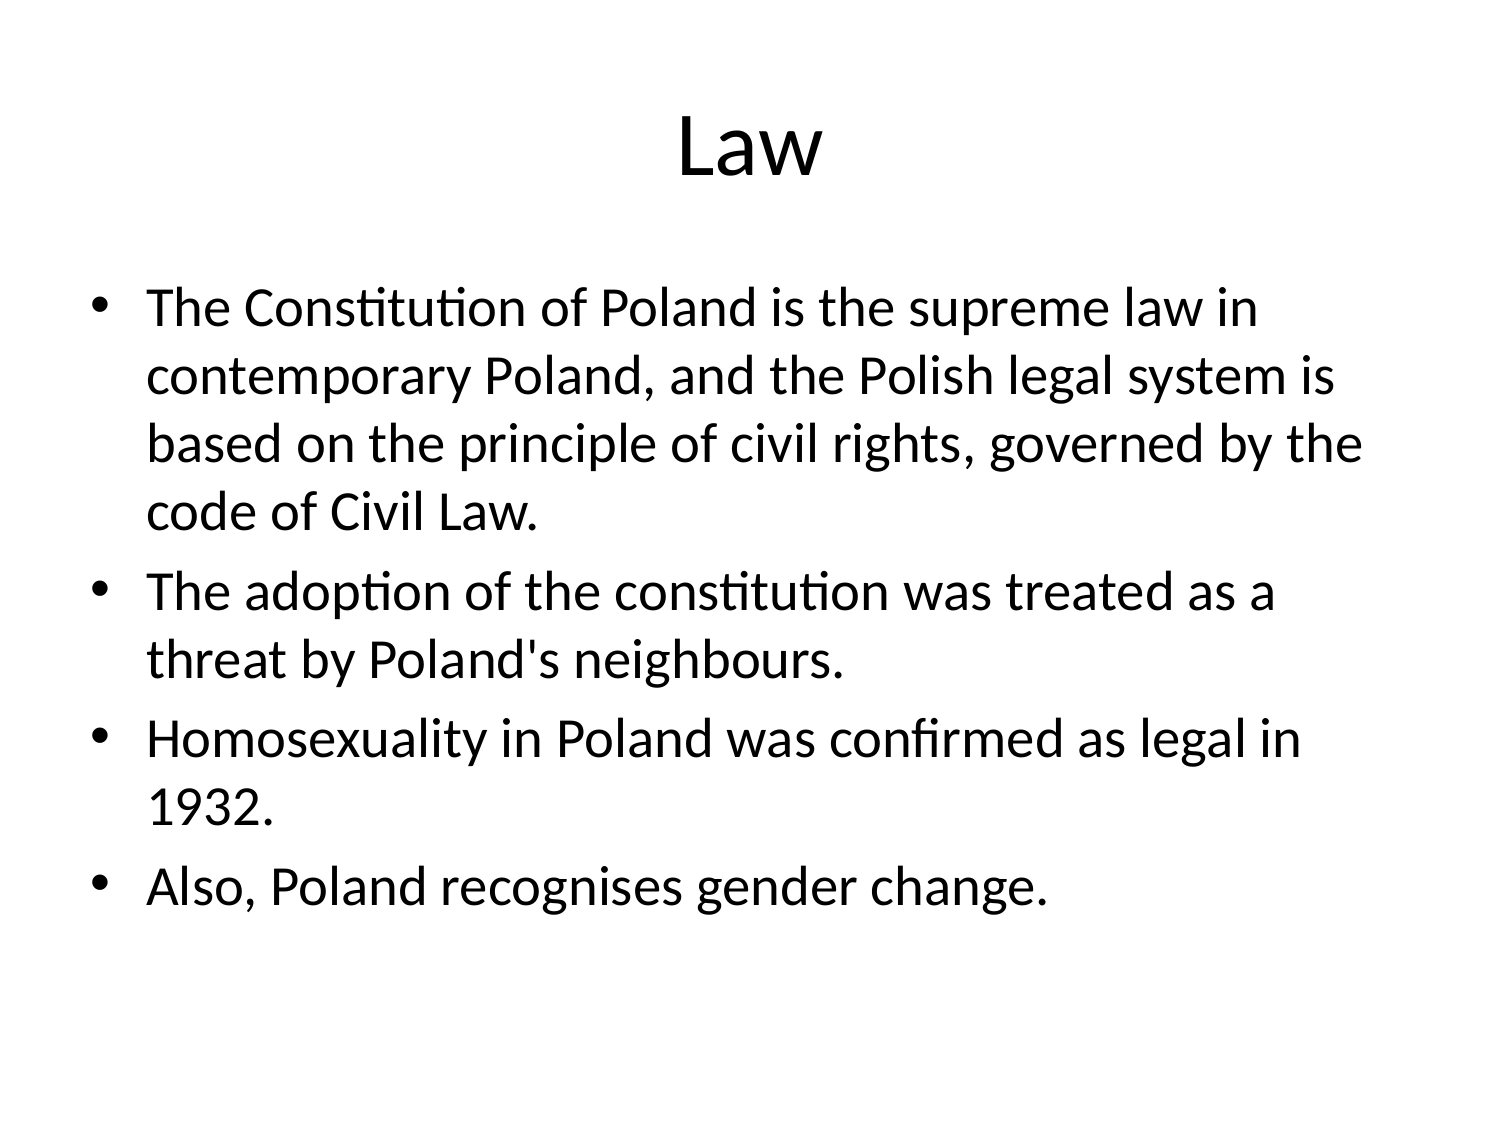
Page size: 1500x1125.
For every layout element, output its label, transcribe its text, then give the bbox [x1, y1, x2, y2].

list The Constitution of Poland is the supreme law in contemporary Poland, and the Polish legal system is based on the principle of civil rights, governed by the code of Civil Law. The adoption of the constitution was treated as a threat by Poland's neighbours. Homosexuality in Poland was confirmed as legal in 1932. Also, Poland recognises gender change. [75, 262, 1425, 1005]
title Law [75, 45, 1425, 233]
